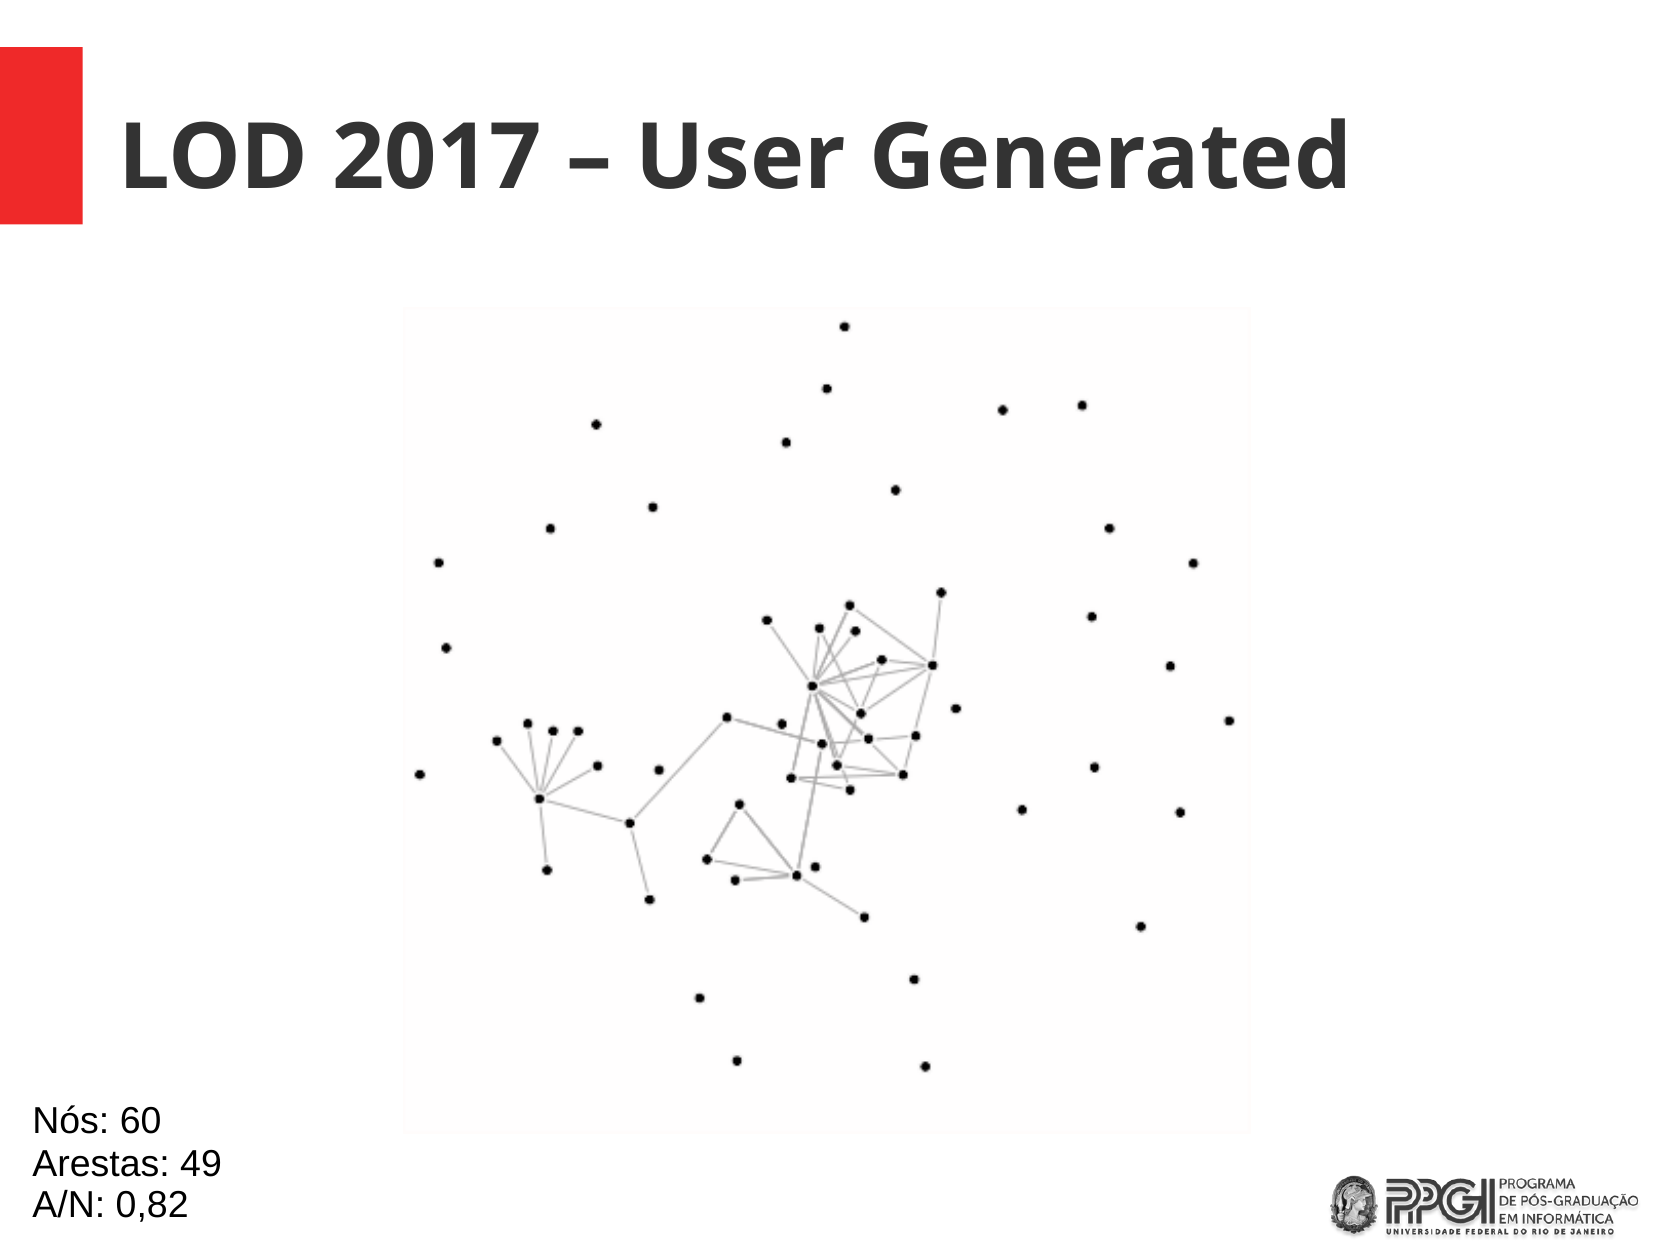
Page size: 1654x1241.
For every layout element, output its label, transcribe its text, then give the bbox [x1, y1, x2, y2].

text_box Nós: 60 Arestas: 49 A/N: 0,82 [17, 1092, 237, 1232]
title LOD 2017 – User Generated [118, 49, 1571, 257]
picture [403, 307, 1251, 1134]
